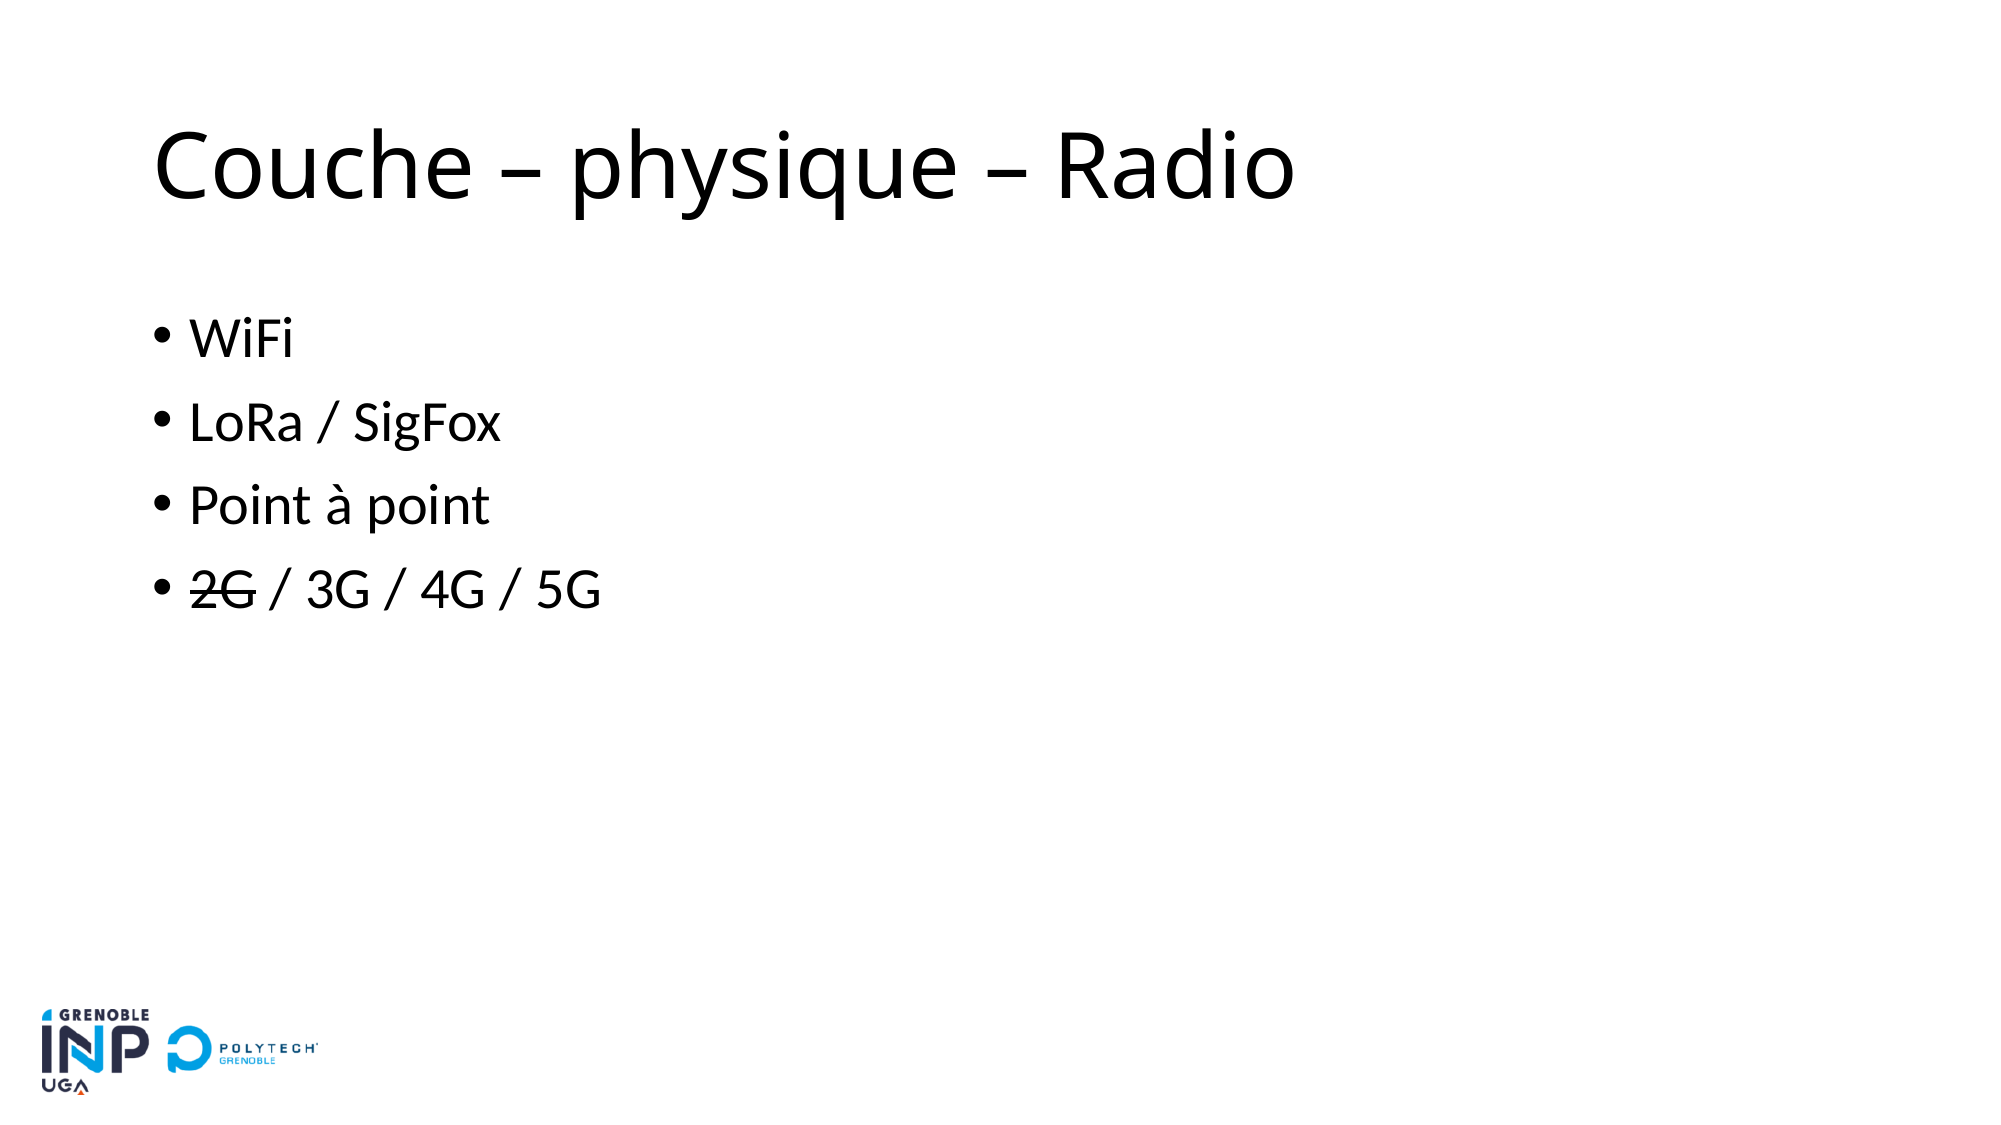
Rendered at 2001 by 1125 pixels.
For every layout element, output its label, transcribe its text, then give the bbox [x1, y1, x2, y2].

picture [42, 1009, 318, 1095]
title Couche – physique – Radio [137, 59, 1863, 278]
list WiFi LoRa / SigFox Point à point 2G / 3G / 4G / 5G [137, 299, 1863, 1014]
